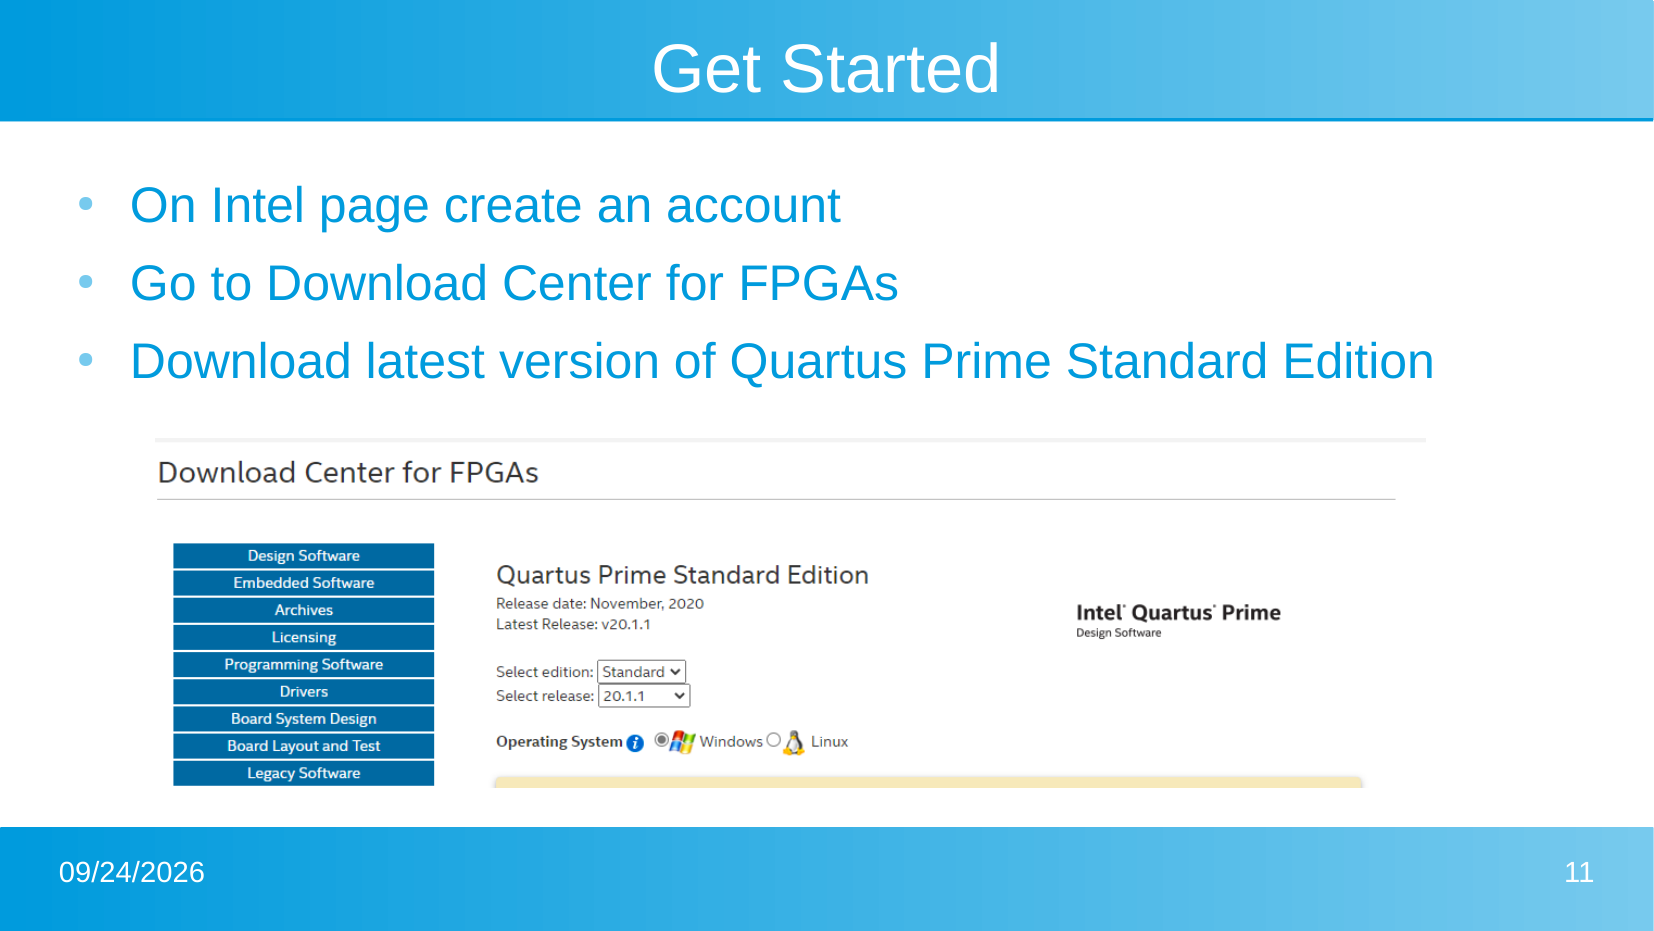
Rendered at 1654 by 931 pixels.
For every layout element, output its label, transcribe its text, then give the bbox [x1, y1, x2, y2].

picture [155, 438, 1426, 788]
list On Intel page create an account Go to Download Center for FPGAs Download latest version of Quartus Prime Standard Edition [59, 177, 1595, 768]
title Get Started [59, 29, 1595, 108]
